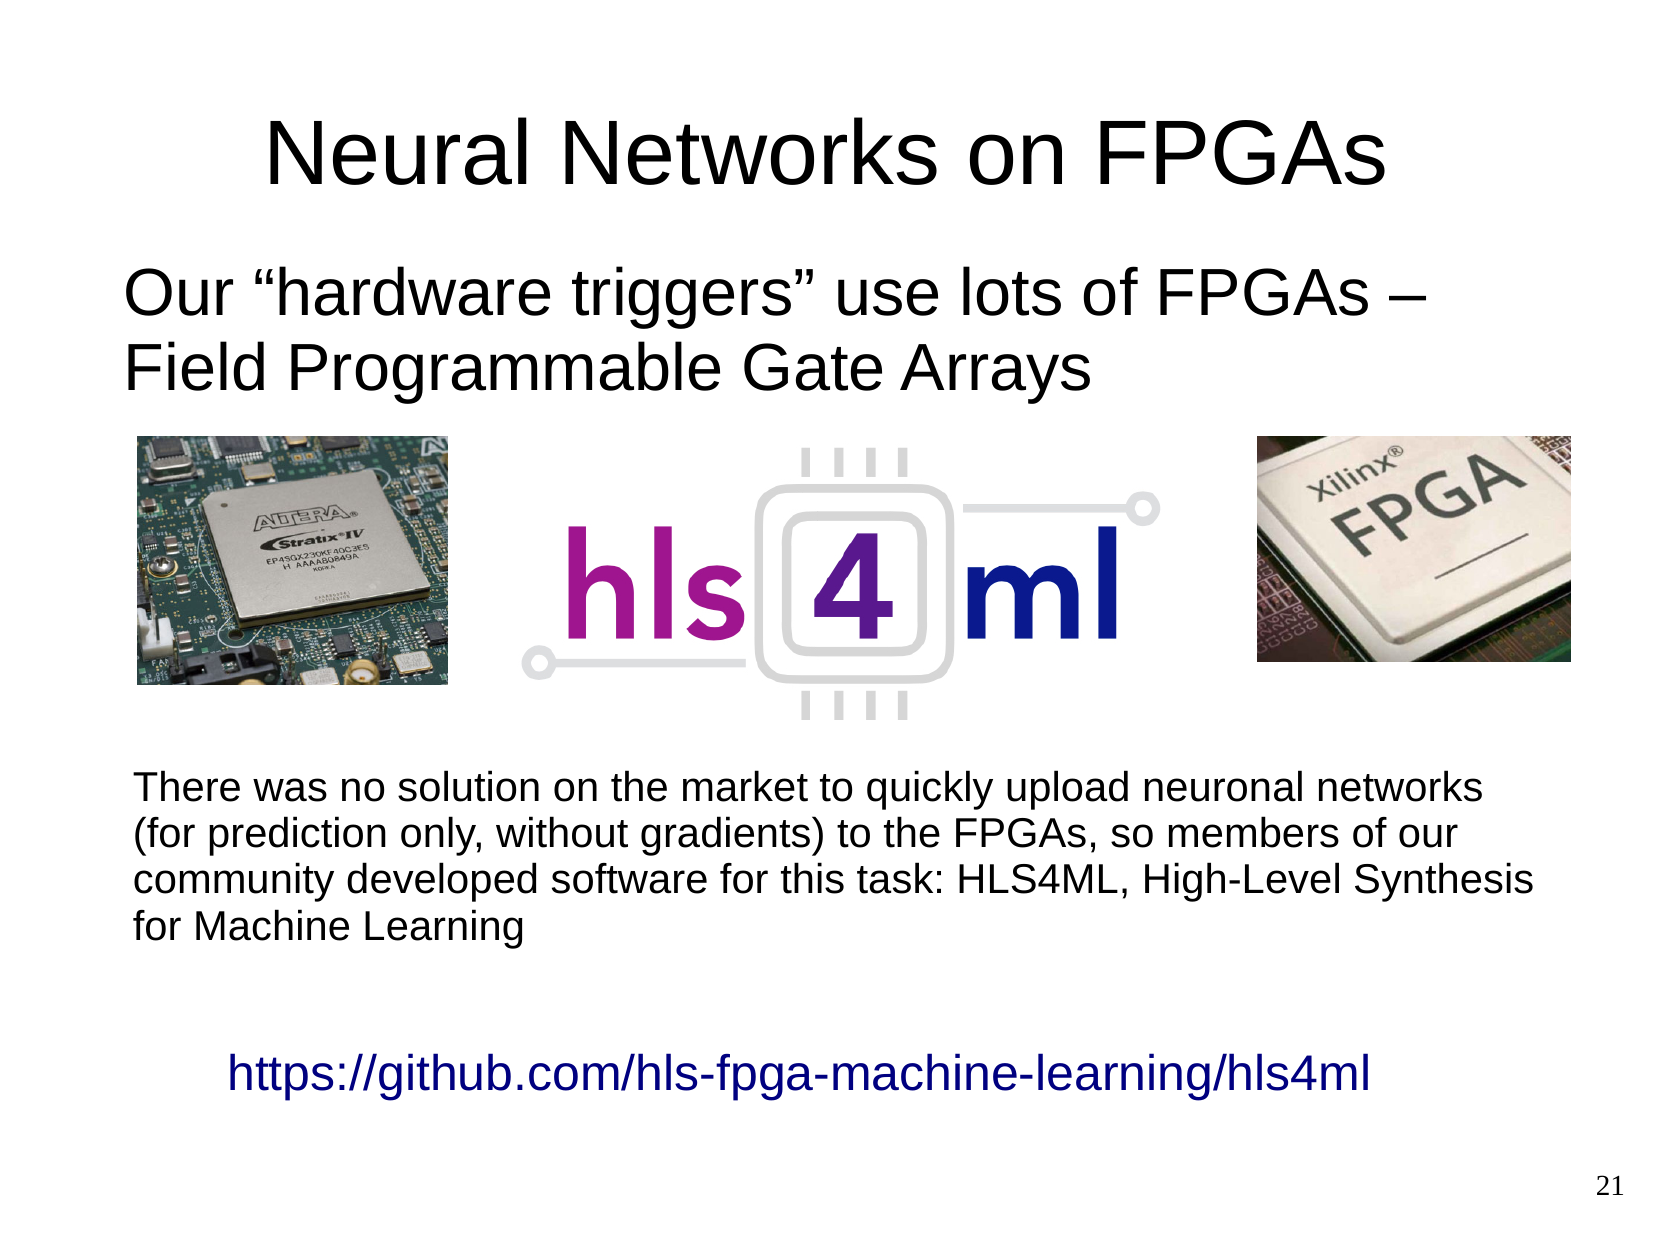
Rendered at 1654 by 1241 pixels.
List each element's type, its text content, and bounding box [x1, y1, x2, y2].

picture [137, 425, 1571, 747]
list Our “hardware triggers” use lots of FPGAs – Field Programmable Gate Arrays [53, 254, 1542, 974]
title Neural Networks on FPGAs [82, 49, 1571, 257]
text_box https://github.com/hls-fpga-machine-learning/hls4ml [212, 1037, 1465, 1205]
text_box There was no solution on the market to quickly upload neuronal networks (for prediction only, without gradients) to the FPGAs, so members of our community developed software for this task: HLS4ML, High-Level Synthesis for Machine Learning [118, 755, 1595, 957]
